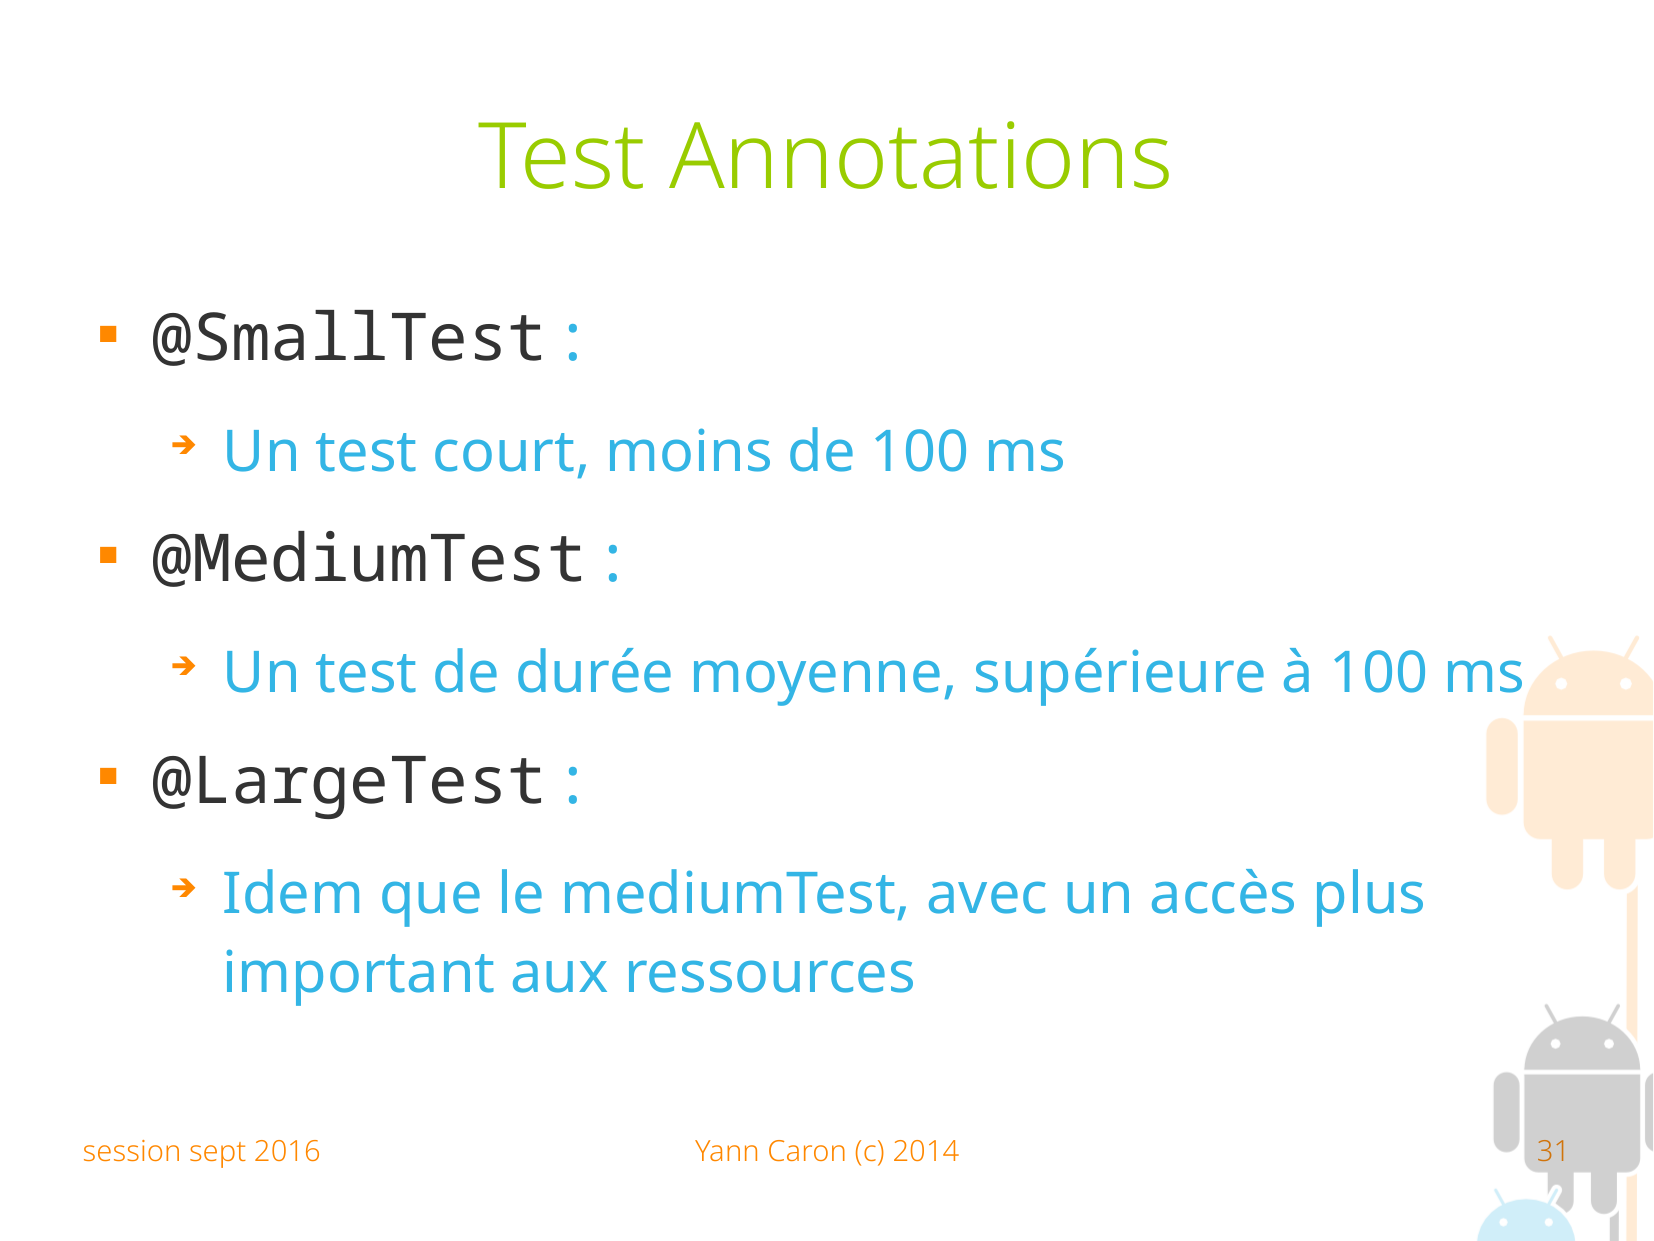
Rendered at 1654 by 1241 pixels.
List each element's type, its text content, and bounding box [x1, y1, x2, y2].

title Test Annotations [82, 49, 1571, 257]
list @SmallTest : Un test court, moins de 100 ms @MediumTest : Un test de durée moyenne, supérieure à 100 ms @LargeTest : Idem que le mediumTest, avec un accès plus important aux ressources [82, 290, 1571, 1010]
picture [240, 423, 1654, 1241]
